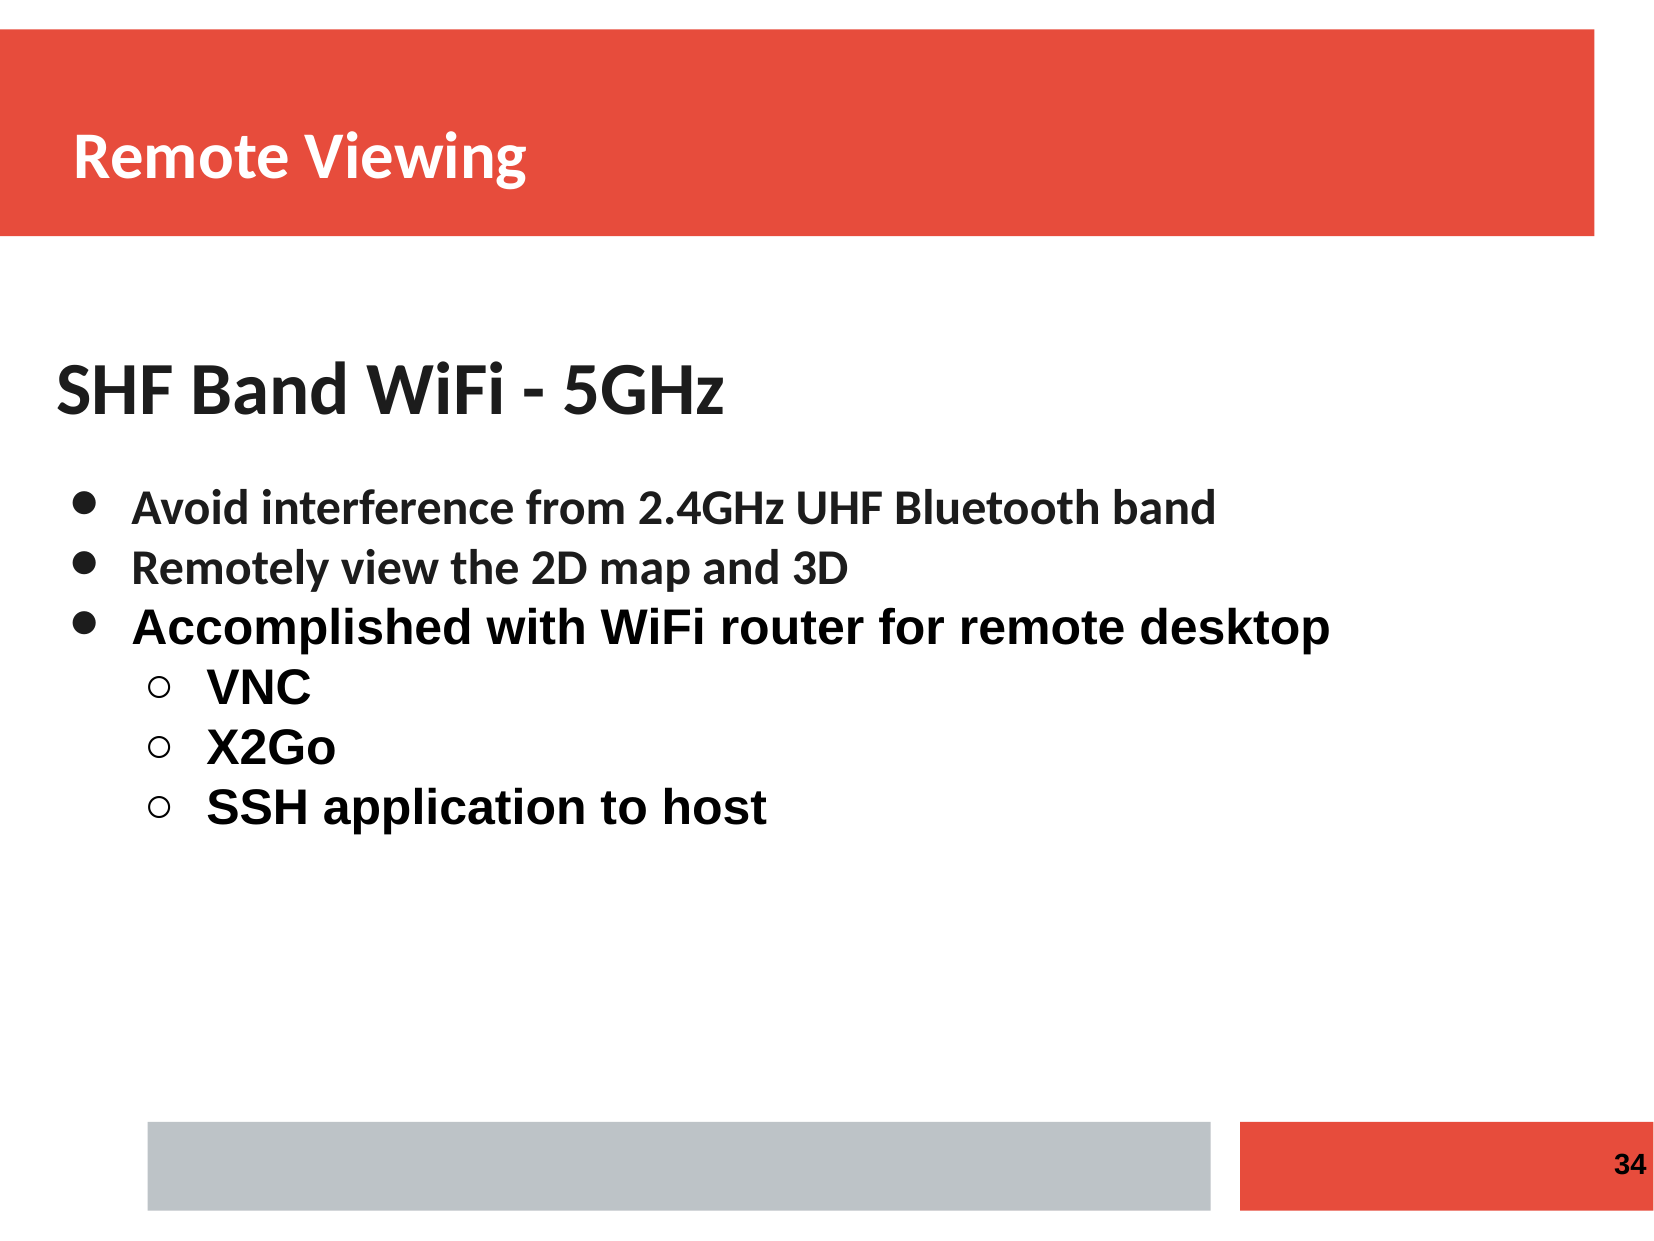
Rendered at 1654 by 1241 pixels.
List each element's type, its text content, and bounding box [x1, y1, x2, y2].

title Remote Viewing [59, 59, 1595, 207]
slide_number <number> [1547, 1145, 1647, 1241]
list SHF Band WiFi - 5GHz Avoid interference from 2.4GHz UHF Bluetooth band Remotely view the 2D map and 3D Accomplished with WiFi router for remote desktop VNC X2Go SSH application to host [41, 324, 1548, 1093]
